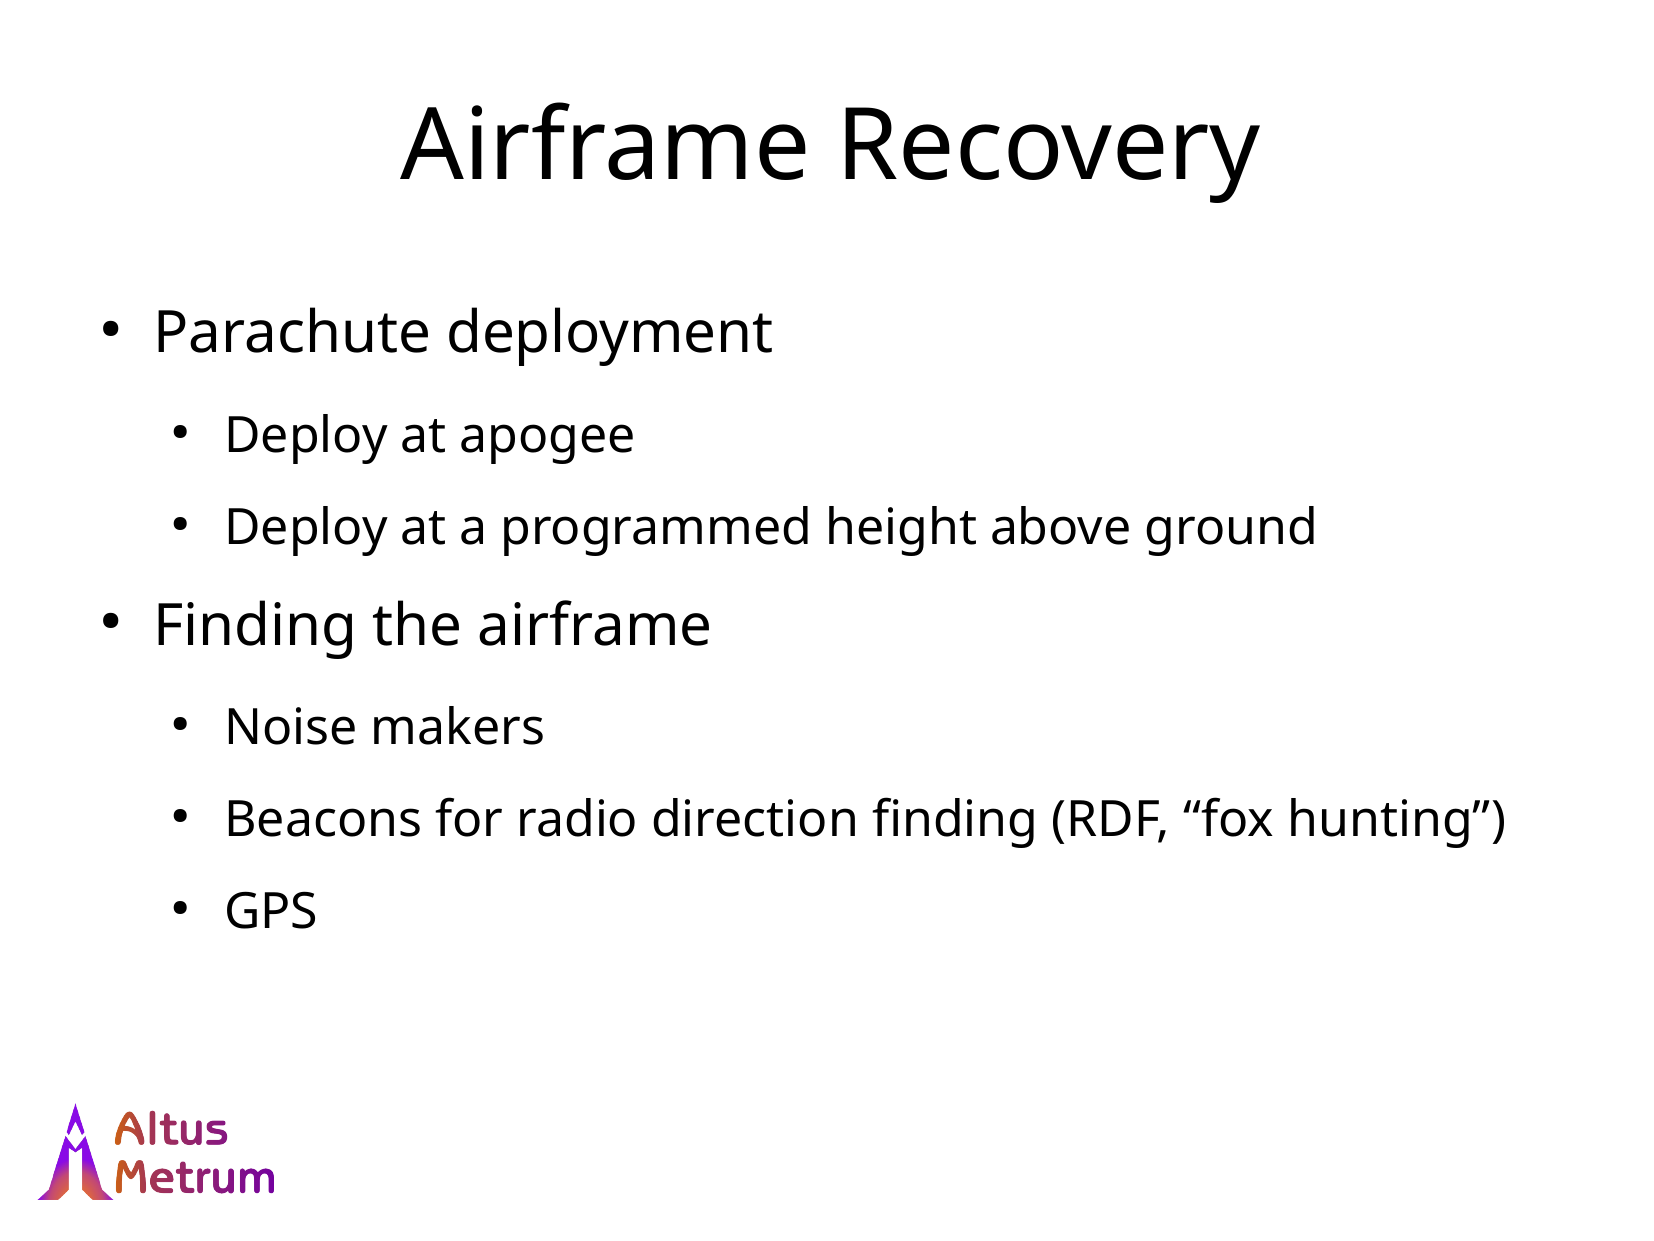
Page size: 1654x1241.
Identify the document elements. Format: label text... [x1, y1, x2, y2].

list Parachute deployment Deploy at apogee Deploy at a programmed height above ground Finding the airframe Noise makers Beacons for radio direction finding (RDF, “fox hunting”) GPS [82, 290, 1571, 1094]
picture [37, 1103, 274, 1200]
title Airframe Recovery [86, 55, 1576, 226]
